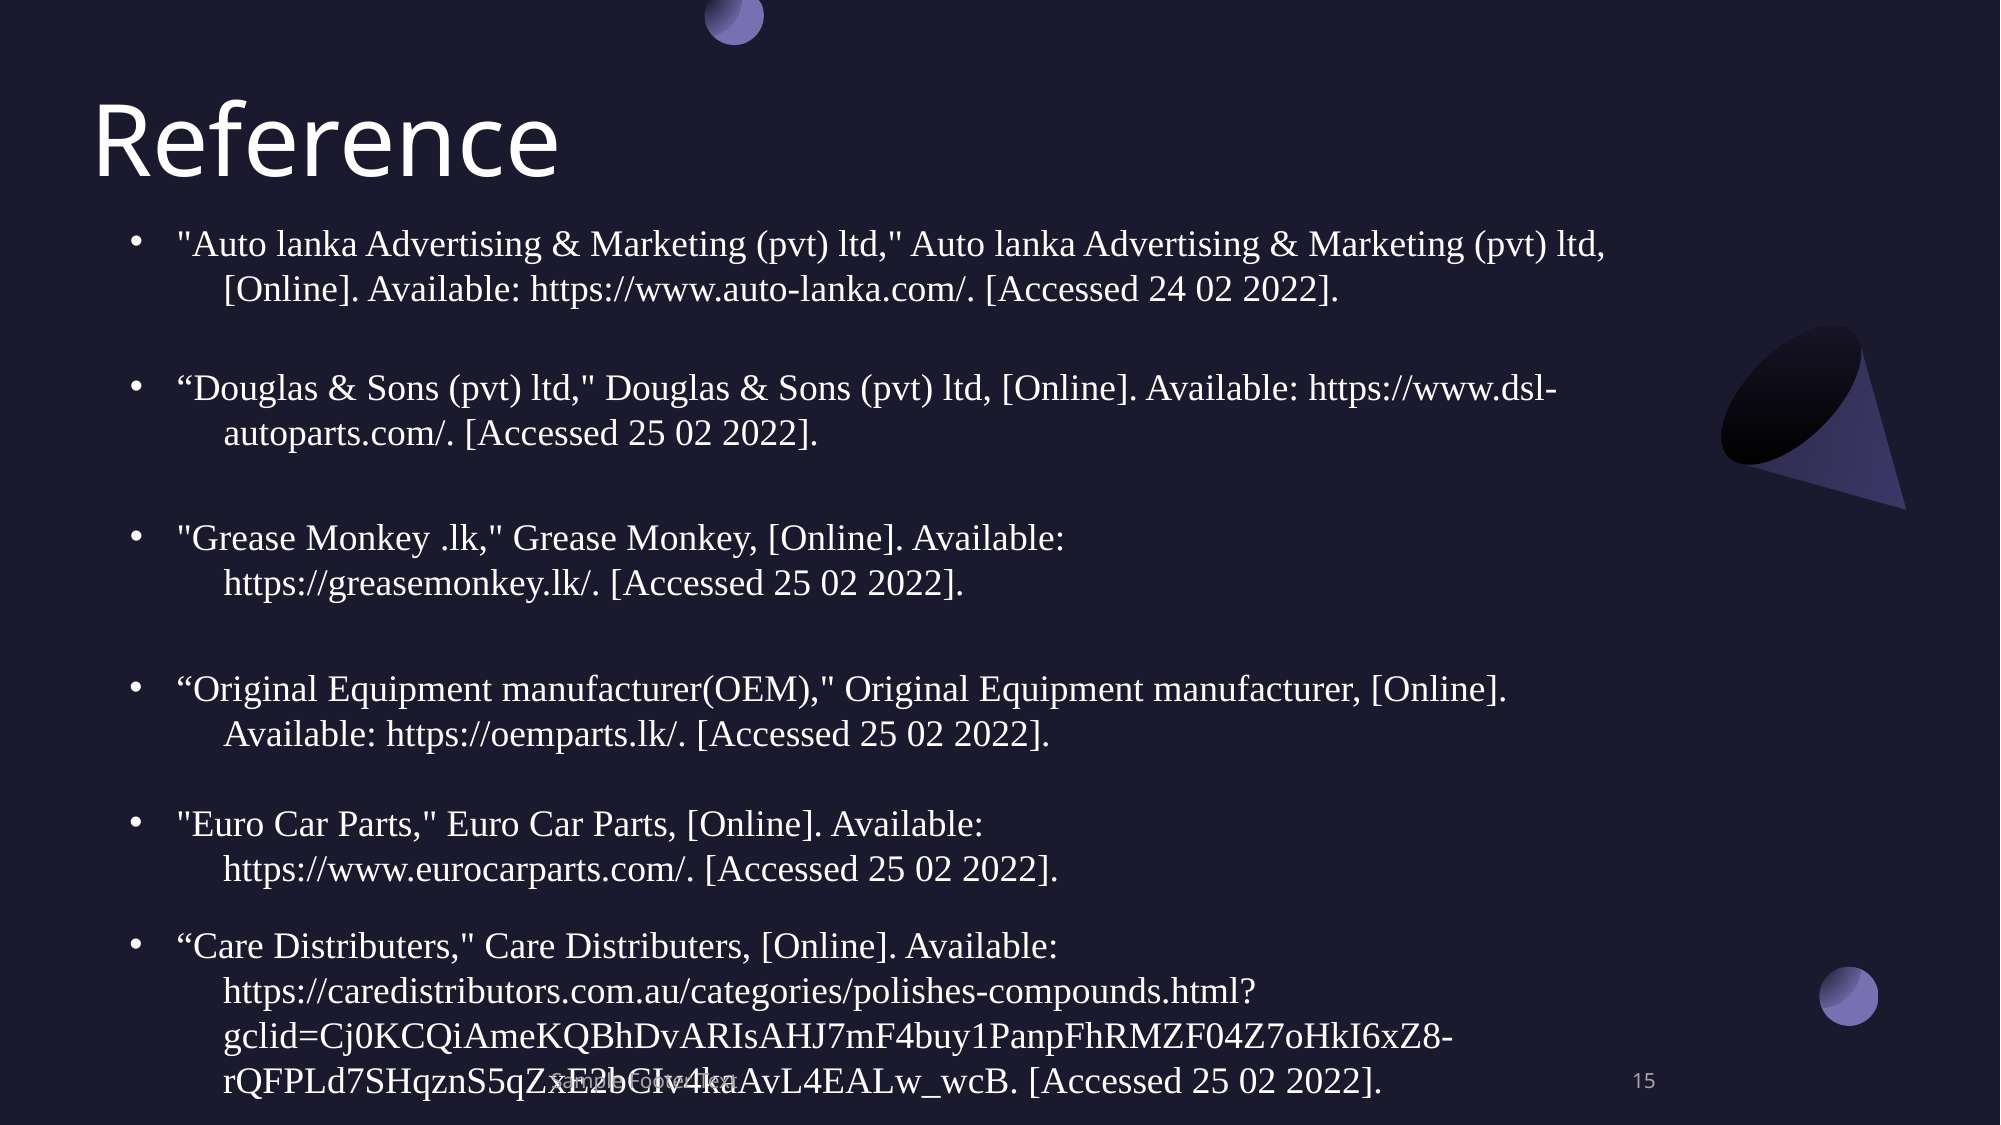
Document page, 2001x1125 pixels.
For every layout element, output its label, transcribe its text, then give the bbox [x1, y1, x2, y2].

text_box "Auto lanka Advertising & Marketing (pvt) ltd," Auto lanka Advertising & Marketing (pvt) ltd, [Online]. Available: https://www.auto-lanka.com/. [Accessed 24 02 2022]. [114, 211, 1721, 318]
text_box [704, 0, 764, 46]
text_box Sample Footer Text [551, 1067, 1598, 1093]
title Reference [90, 90, 1911, 309]
text_box “Original Equipment manufacturer(OEM)," Original Equipment manufacturer, [Online]. Available: https://oemparts.lk/. [Accessed 25 02 2022]. [114, 656, 1581, 763]
text_box [1721, 324, 1907, 510]
text_box "Euro Car Parts," Euro Car Parts, [Online]. Available: https://www.eurocarparts.com/. [Accessed 25 02 2022]. [114, 791, 1434, 898]
text_box “Douglas & Sons (pvt) ltd," Douglas & Sons (pvt) ltd, [Online]. Available: https://www.dsl-autoparts.com/. [Accessed 25 02 2022]. [114, 355, 1685, 462]
text_box “Care Distributers," Care Distributers, [Online]. Available: https://caredistributors.com.au/categories/polishes-compounds.html?gclid=Cj0KCQiAmeKQBhDvARIsAHJ7mF4buy1PanpFhRMZF04Z7oHkI6xZ8-rQFPLd7SHqznS5qZxE2bCIv4kaAvL4EALw_wcB. [Accessed 25 02 2022]. [114, 913, 1555, 1110]
text_box "Grease Monkey .lk," Grease Monkey, [Online]. Available: https://greasemonkey.lk/. [Accessed 25 02 2022]. [114, 505, 1451, 612]
text_box [1632, 1067, 1910, 1093]
